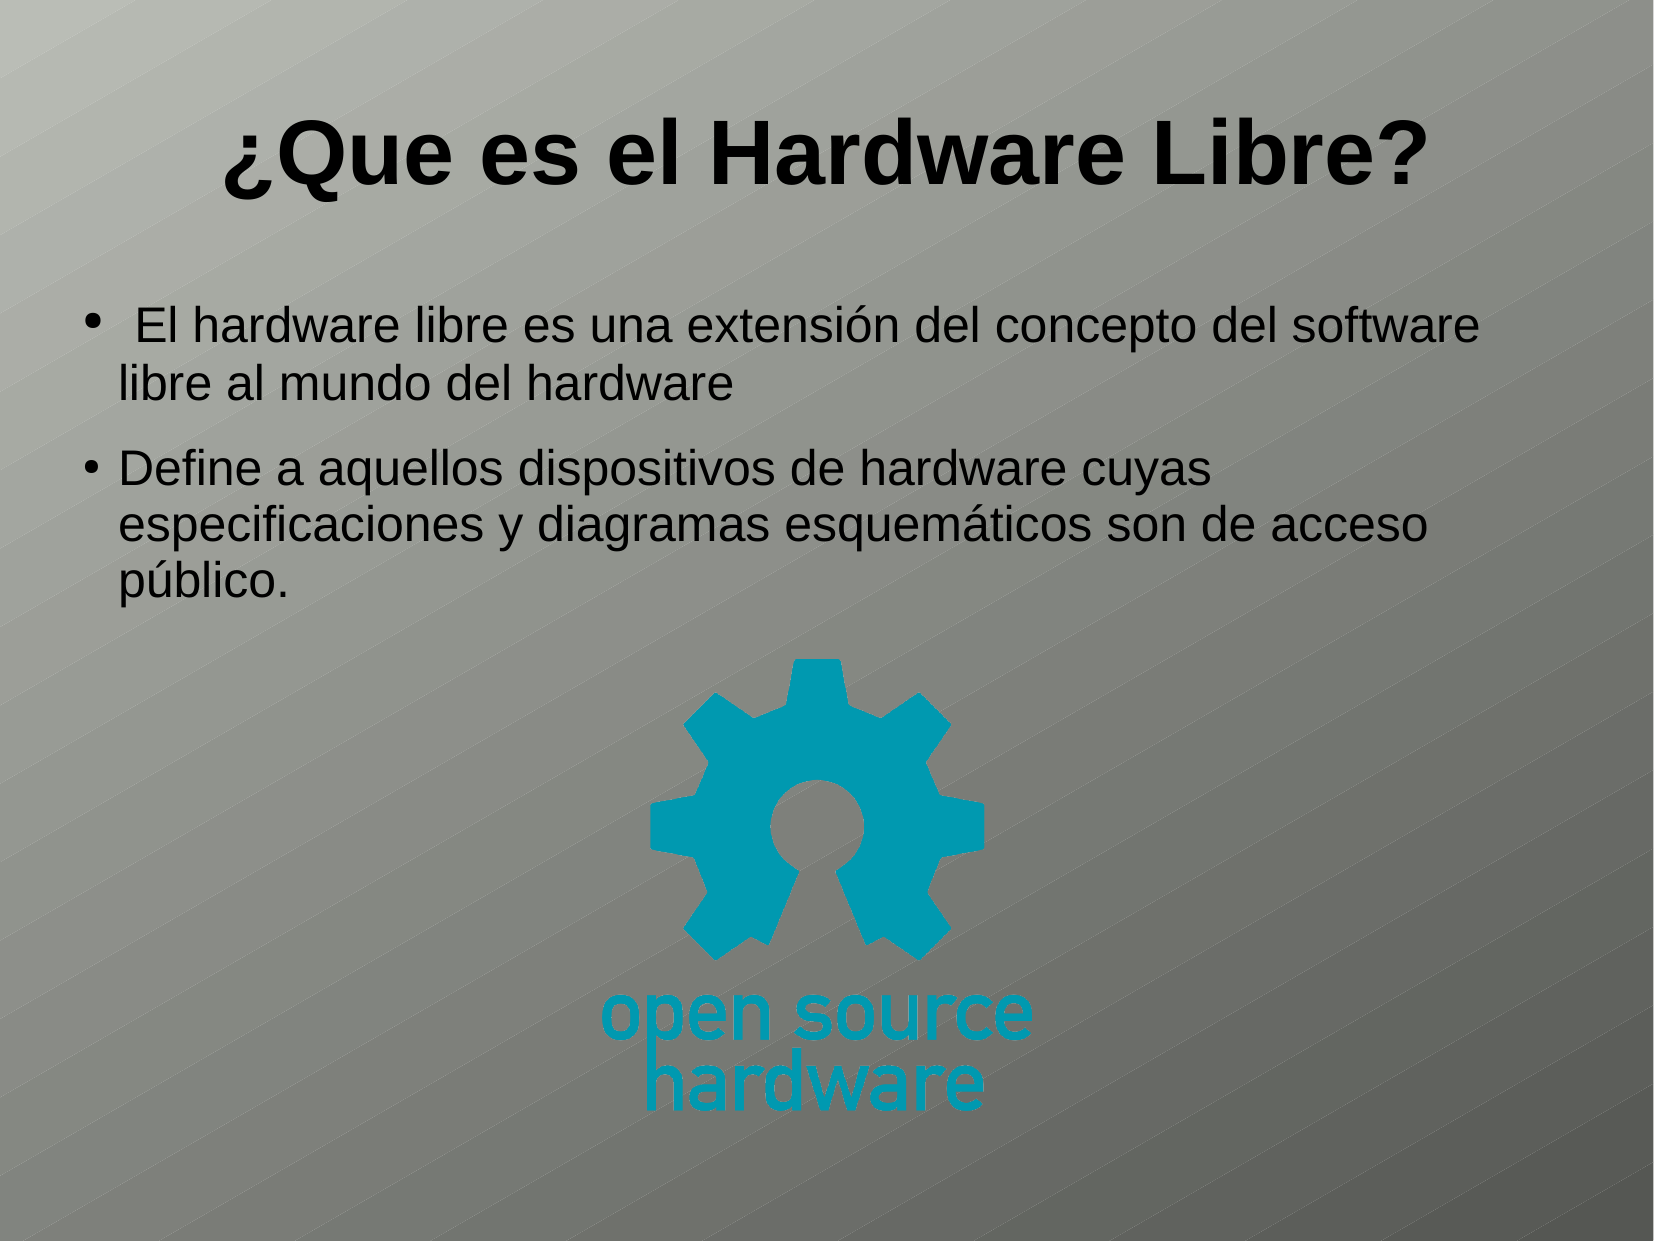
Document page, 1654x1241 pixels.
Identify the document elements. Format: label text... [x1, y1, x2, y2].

list El hardware libre es una extensión del concepto del software libre al mundo del hardware Define a aquellos dispositivos de hardware cuyas especificaciones y diagramas esquemáticos son de acceso público. [82, 290, 1571, 1010]
picture [602, 659, 1032, 1111]
title ¿Que es el Hardware Libre? [82, 49, 1571, 257]
